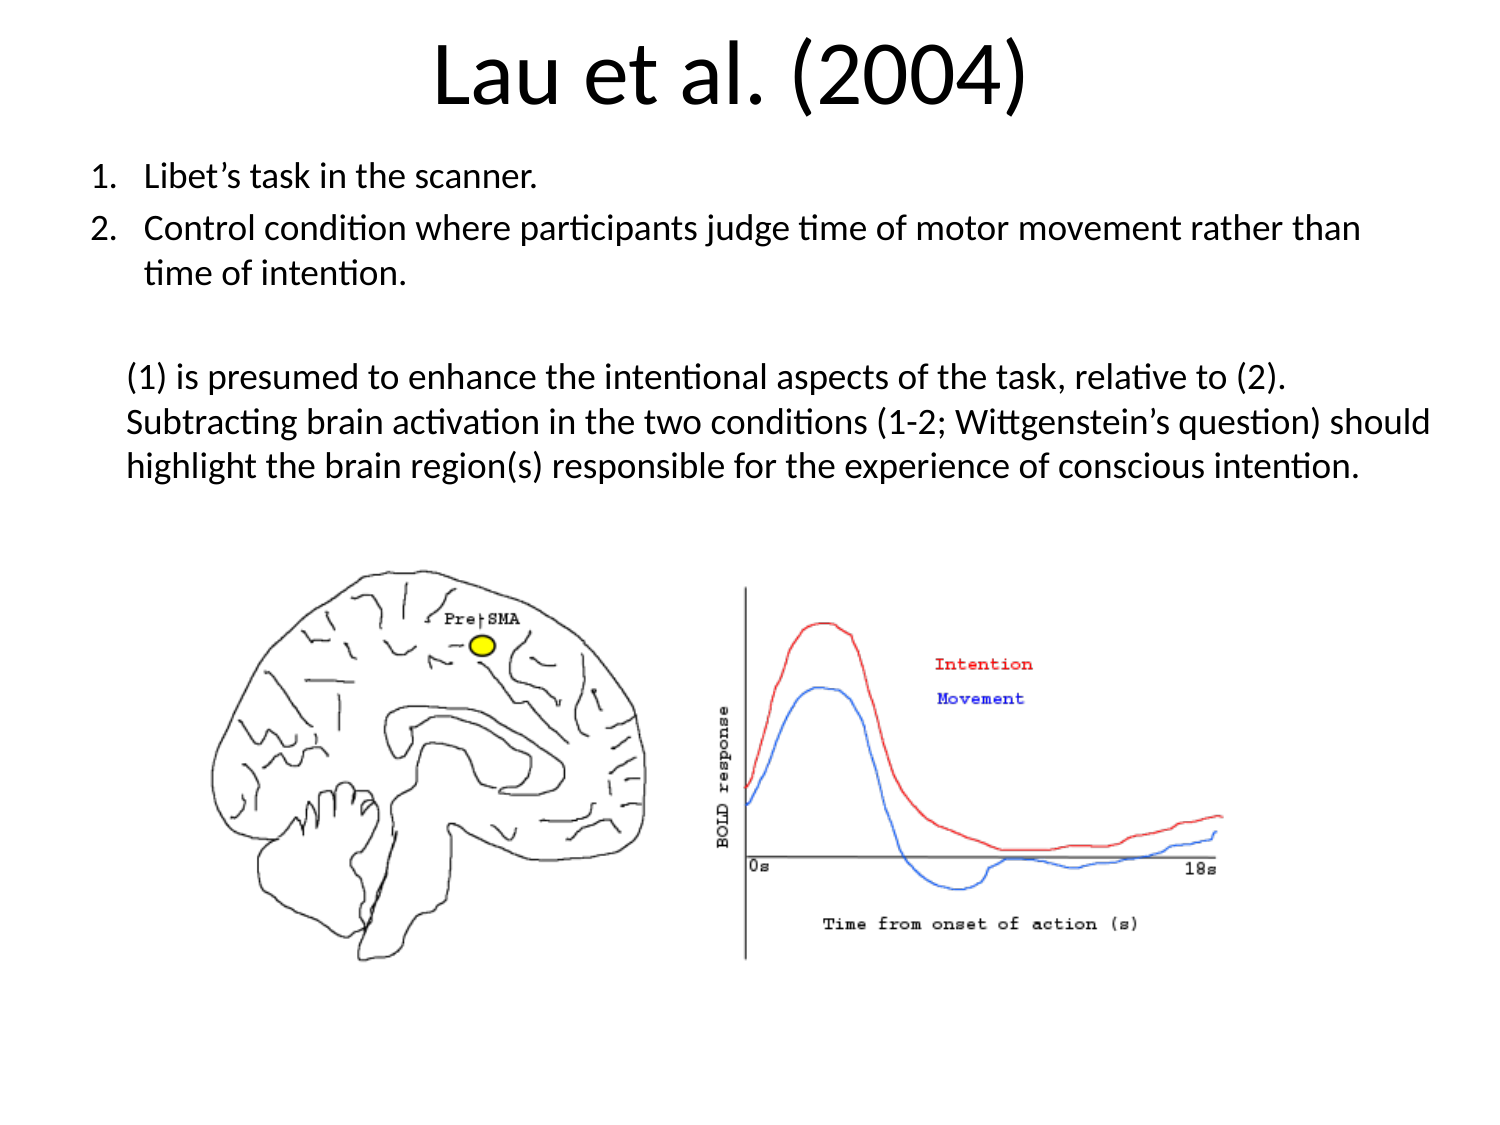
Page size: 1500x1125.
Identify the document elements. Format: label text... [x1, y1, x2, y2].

title Lau et al. (2004) [56, 0, 1407, 162]
picture [184, 543, 1252, 989]
list Libet’s task in the scanner. Control condition where participants judge time of motor movement rather than time of intention. (1) is presumed to enhance the intentional aspects of the task, relative to (2). Subtracting brain activation in the two conditions (1-2; Wittgenstein’s question) should highlight the brain region(s) responsible for the experience of conscious intention. [75, 143, 1451, 516]
